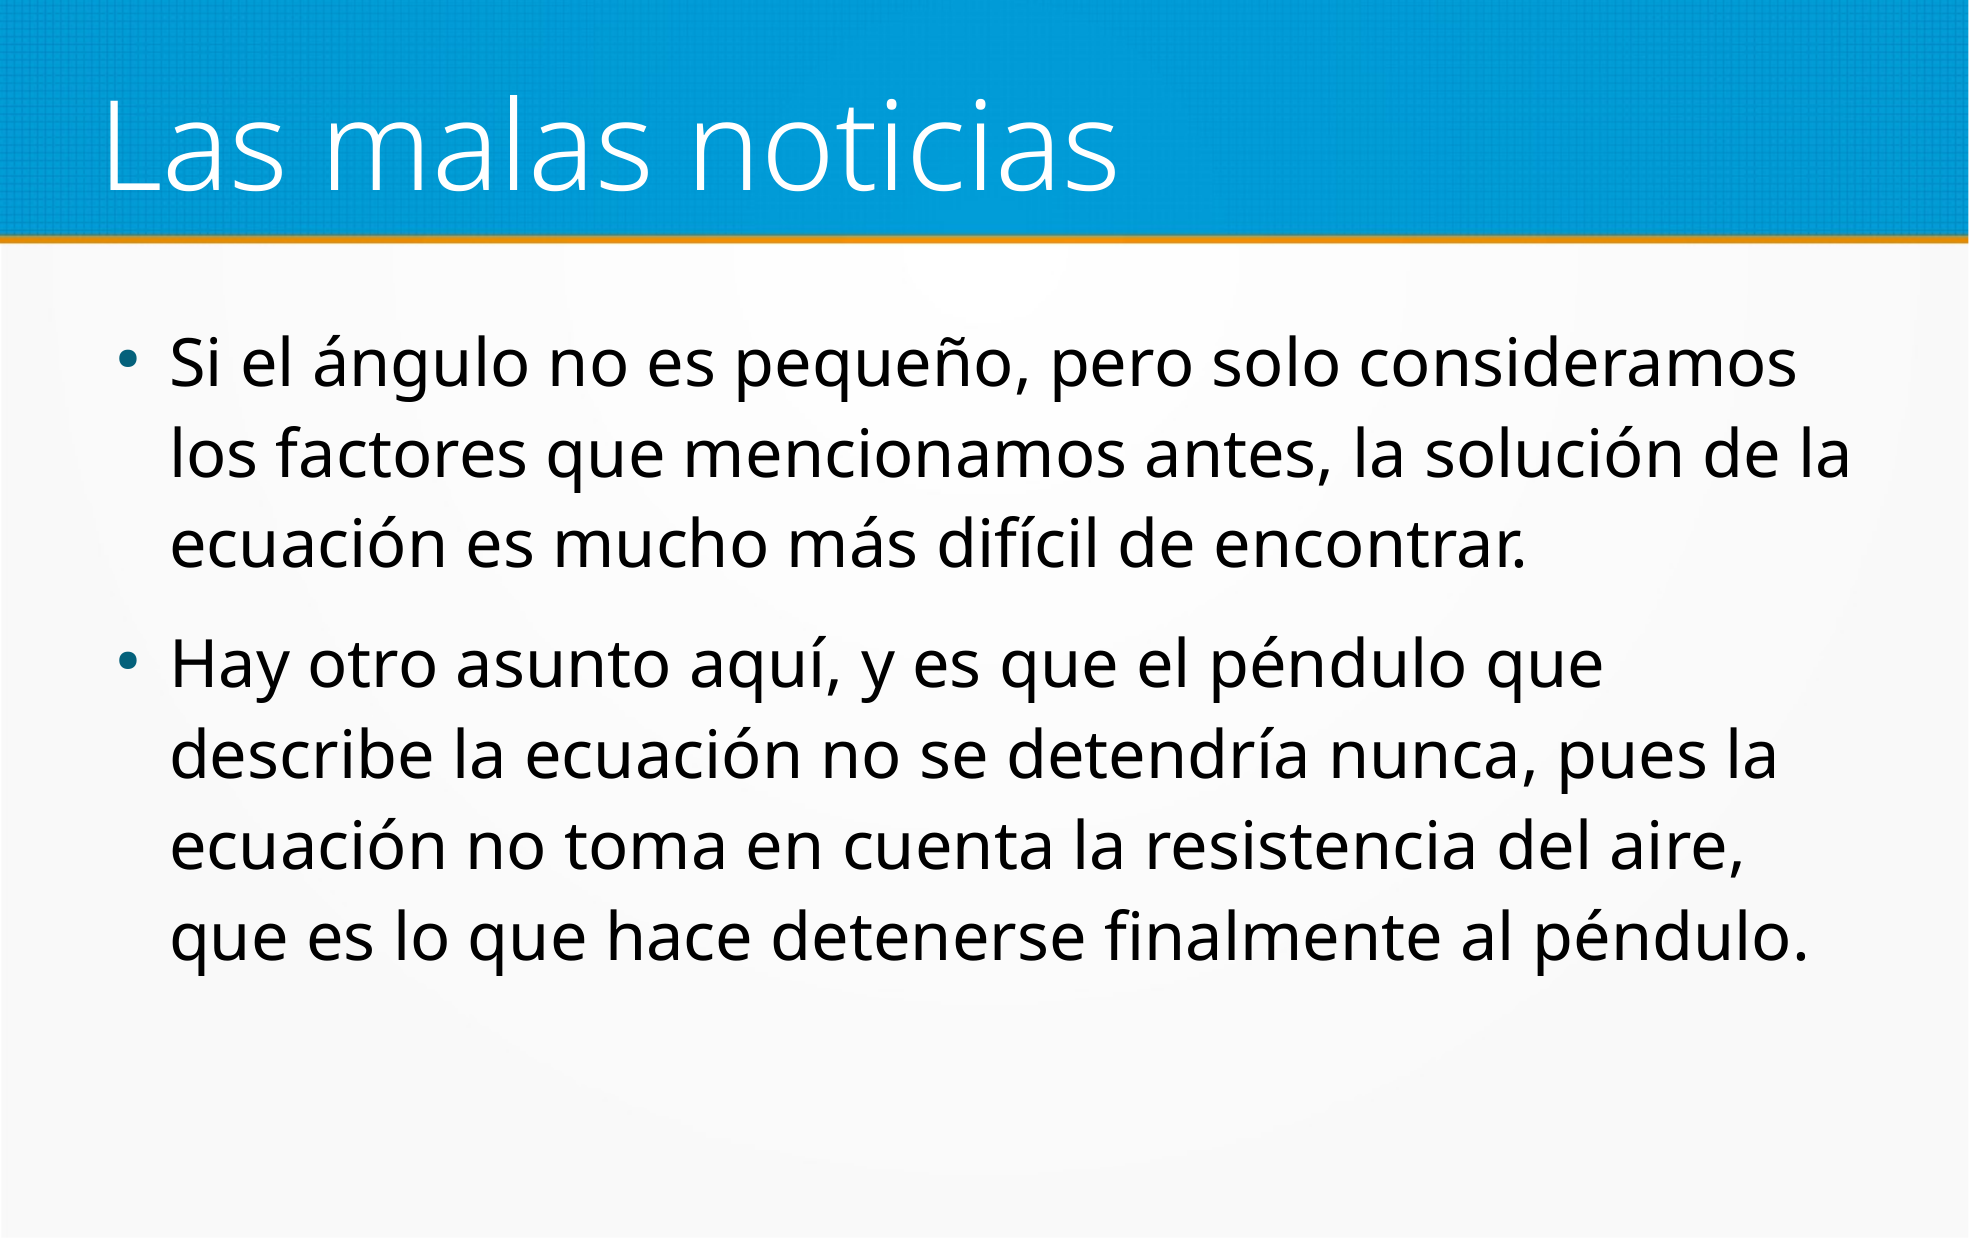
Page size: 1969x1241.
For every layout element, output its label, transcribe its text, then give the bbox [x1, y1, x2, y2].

picture [0, 233, 1969, 1241]
list Si el ángulo no es pequeño, pero solo consideramos los factores que mencionamos antes, la solución de la ecuación es mucho más difícil de encontrar. Hay otro asunto aquí, y es que el péndulo que describe la ecuación no se detendría nunca, pues la ecuación no toma en cuenta la resistencia del aire, que es lo que hace detenerse finalmente al péndulo. [98, 315, 1861, 1081]
title Las malas noticias [98, 19, 1870, 227]
